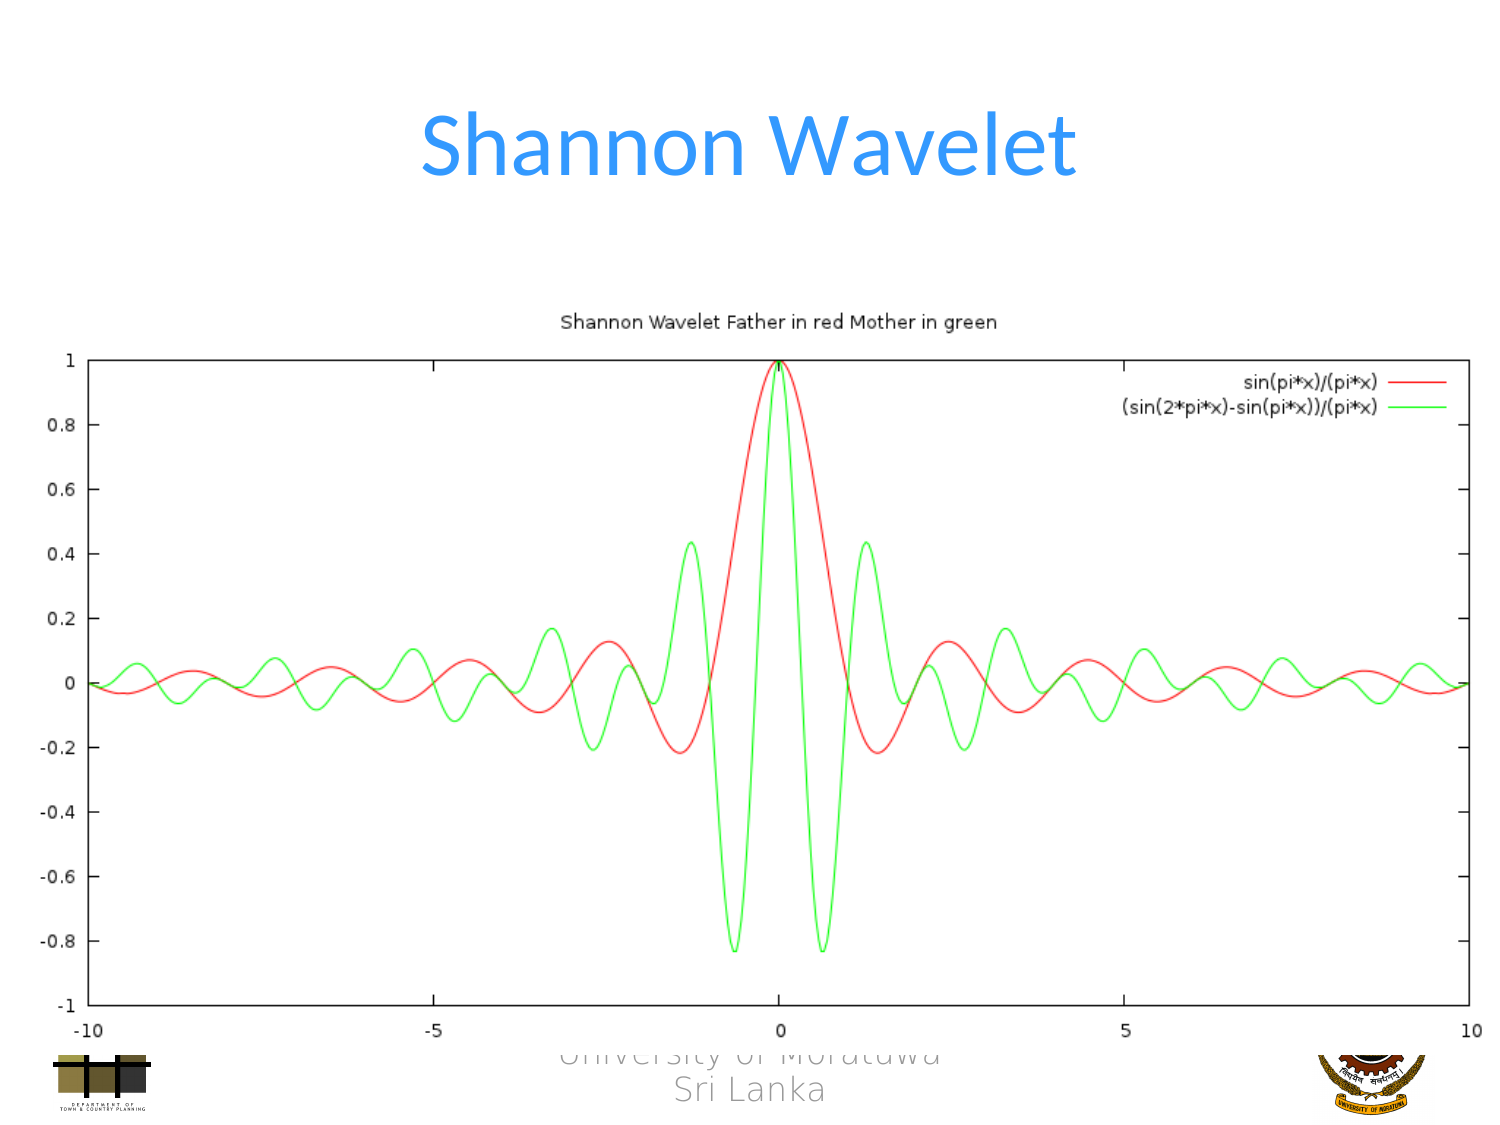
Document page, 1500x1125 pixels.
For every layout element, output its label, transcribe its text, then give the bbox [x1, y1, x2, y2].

picture [0, 285, 1498, 1125]
title Shannon Wavelet [75, 37, 1426, 240]
